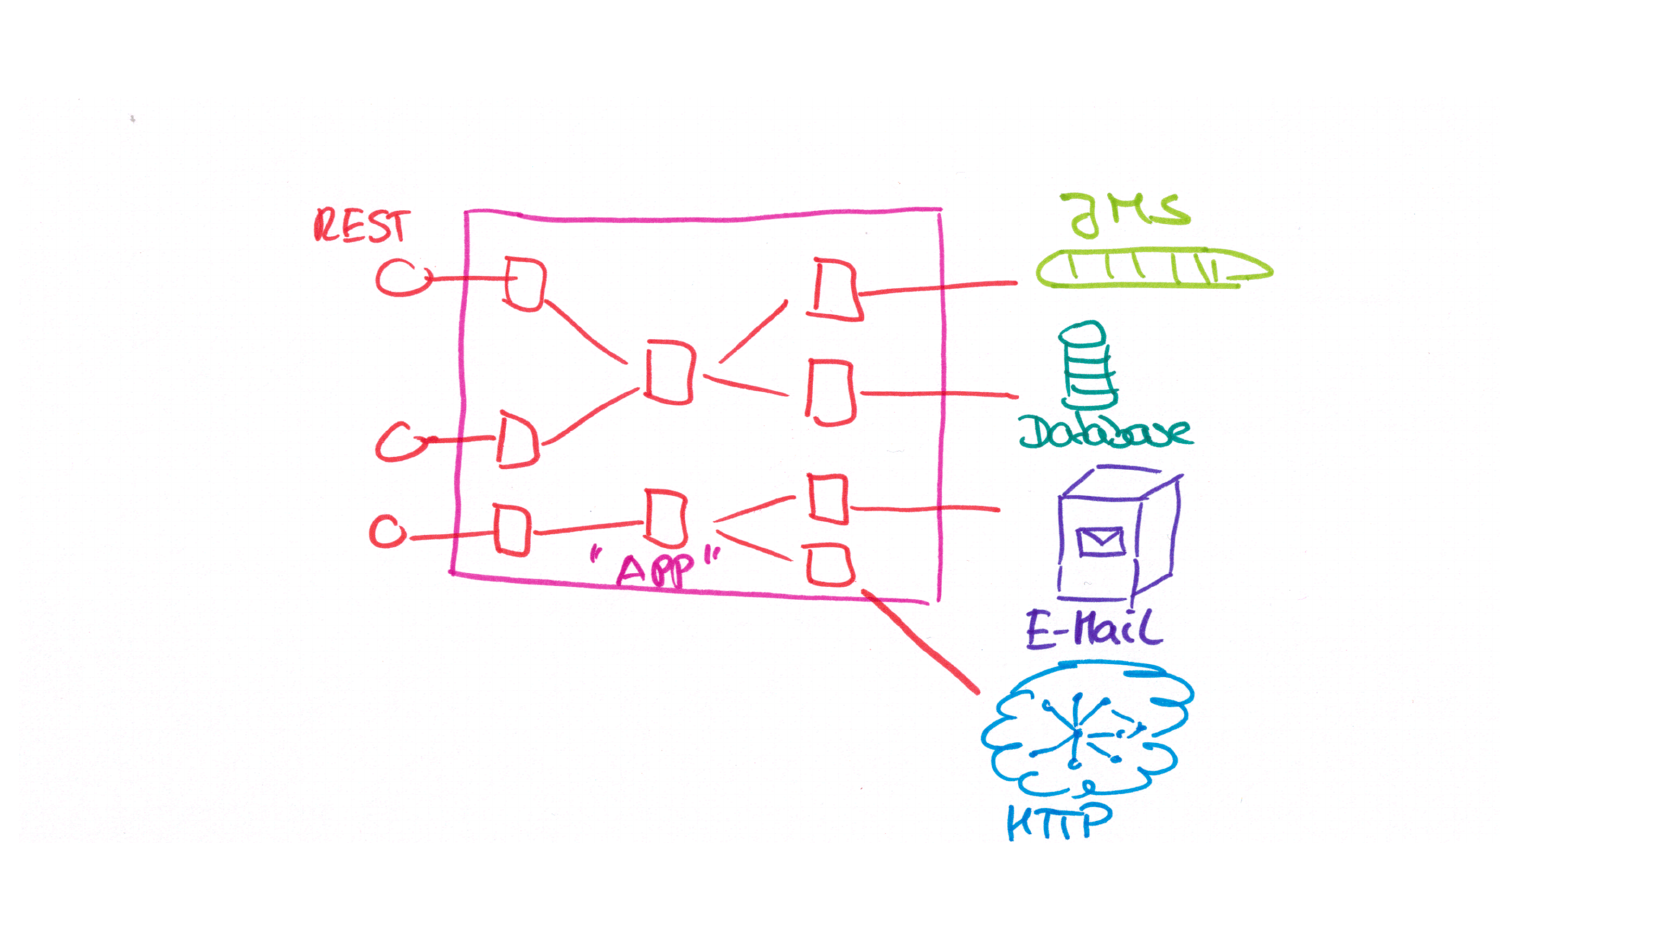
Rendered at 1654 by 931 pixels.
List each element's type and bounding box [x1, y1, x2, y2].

picture [18, 97, 1500, 843]
